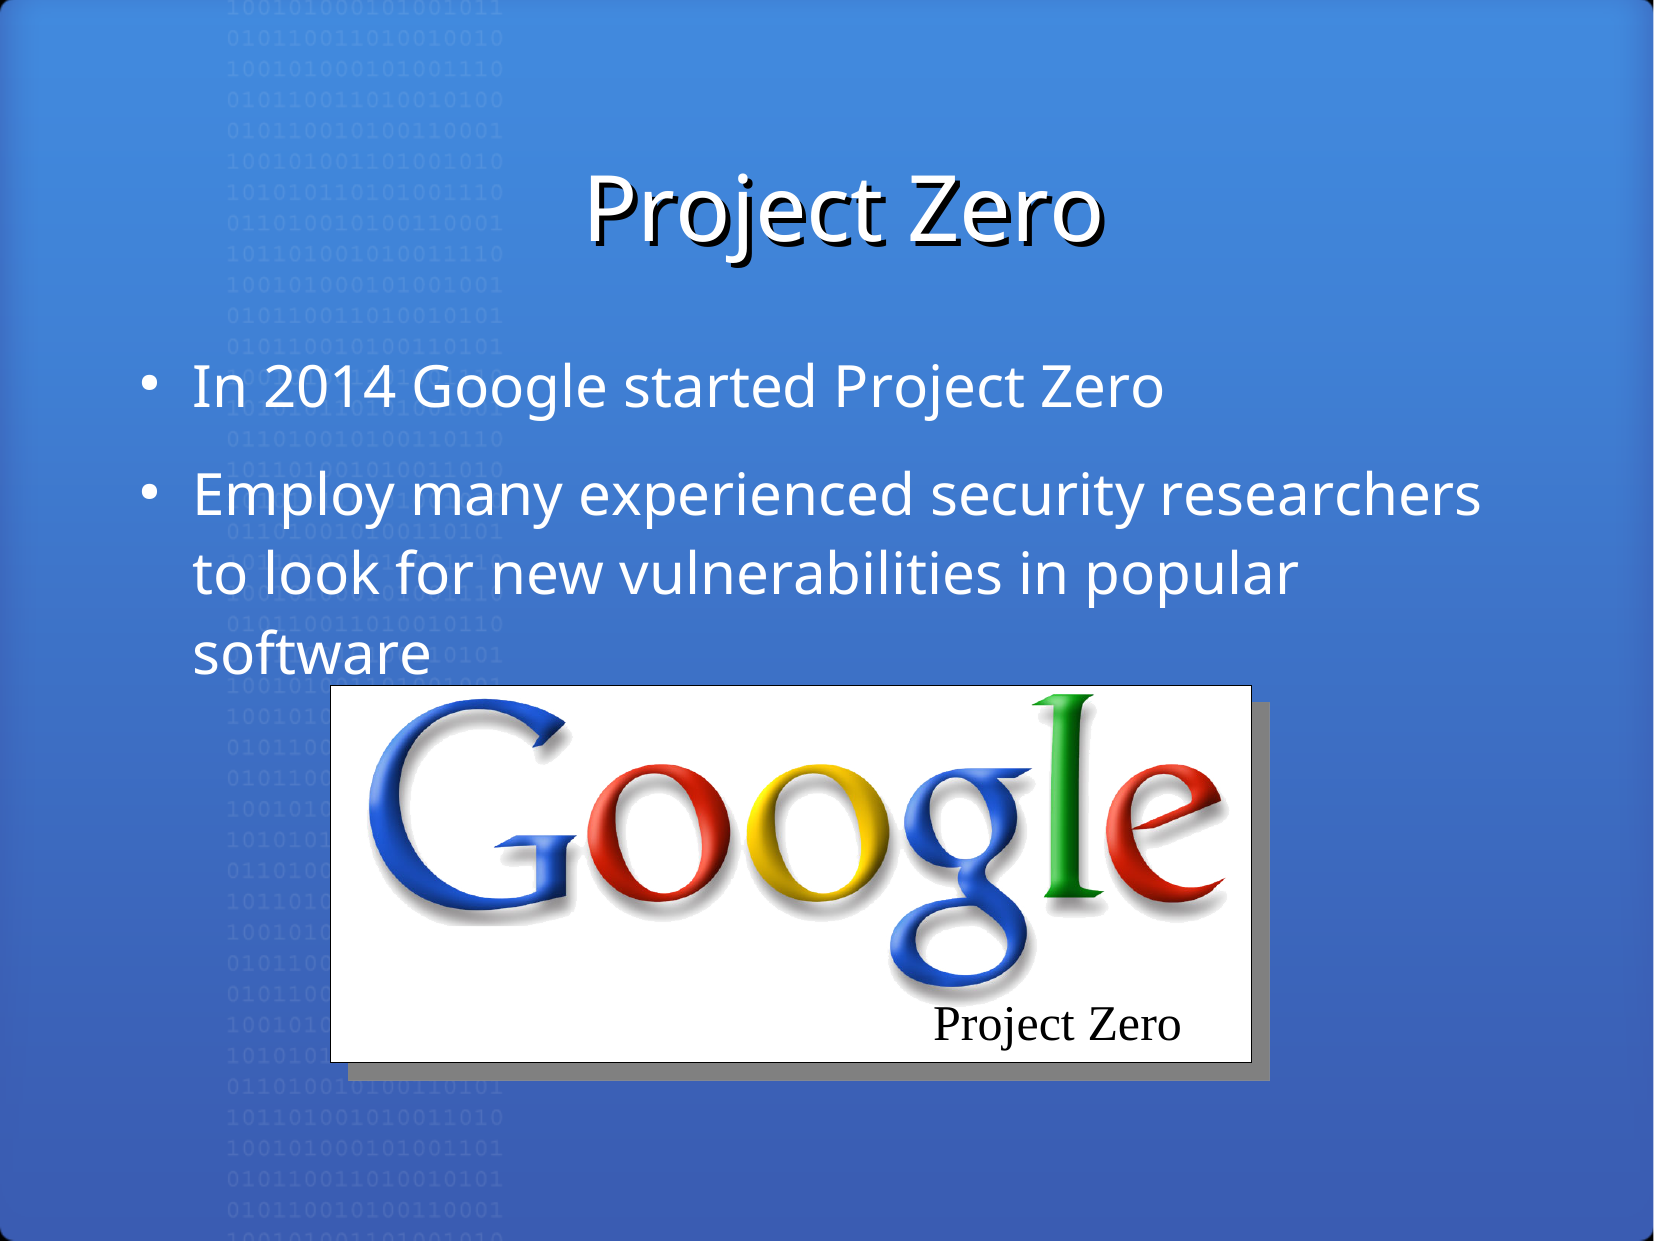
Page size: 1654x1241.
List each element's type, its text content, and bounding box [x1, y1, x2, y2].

picture [0, 0, 1654, 1241]
title Project Zero [121, 102, 1534, 310]
text_box Project Zero [933, 995, 1241, 1052]
text_box [330, 685, 1252, 1063]
list In 2014 Google started Project Zero Employ many experienced security researchers to look for new vulnerabilities in popular software [121, 344, 1534, 1127]
